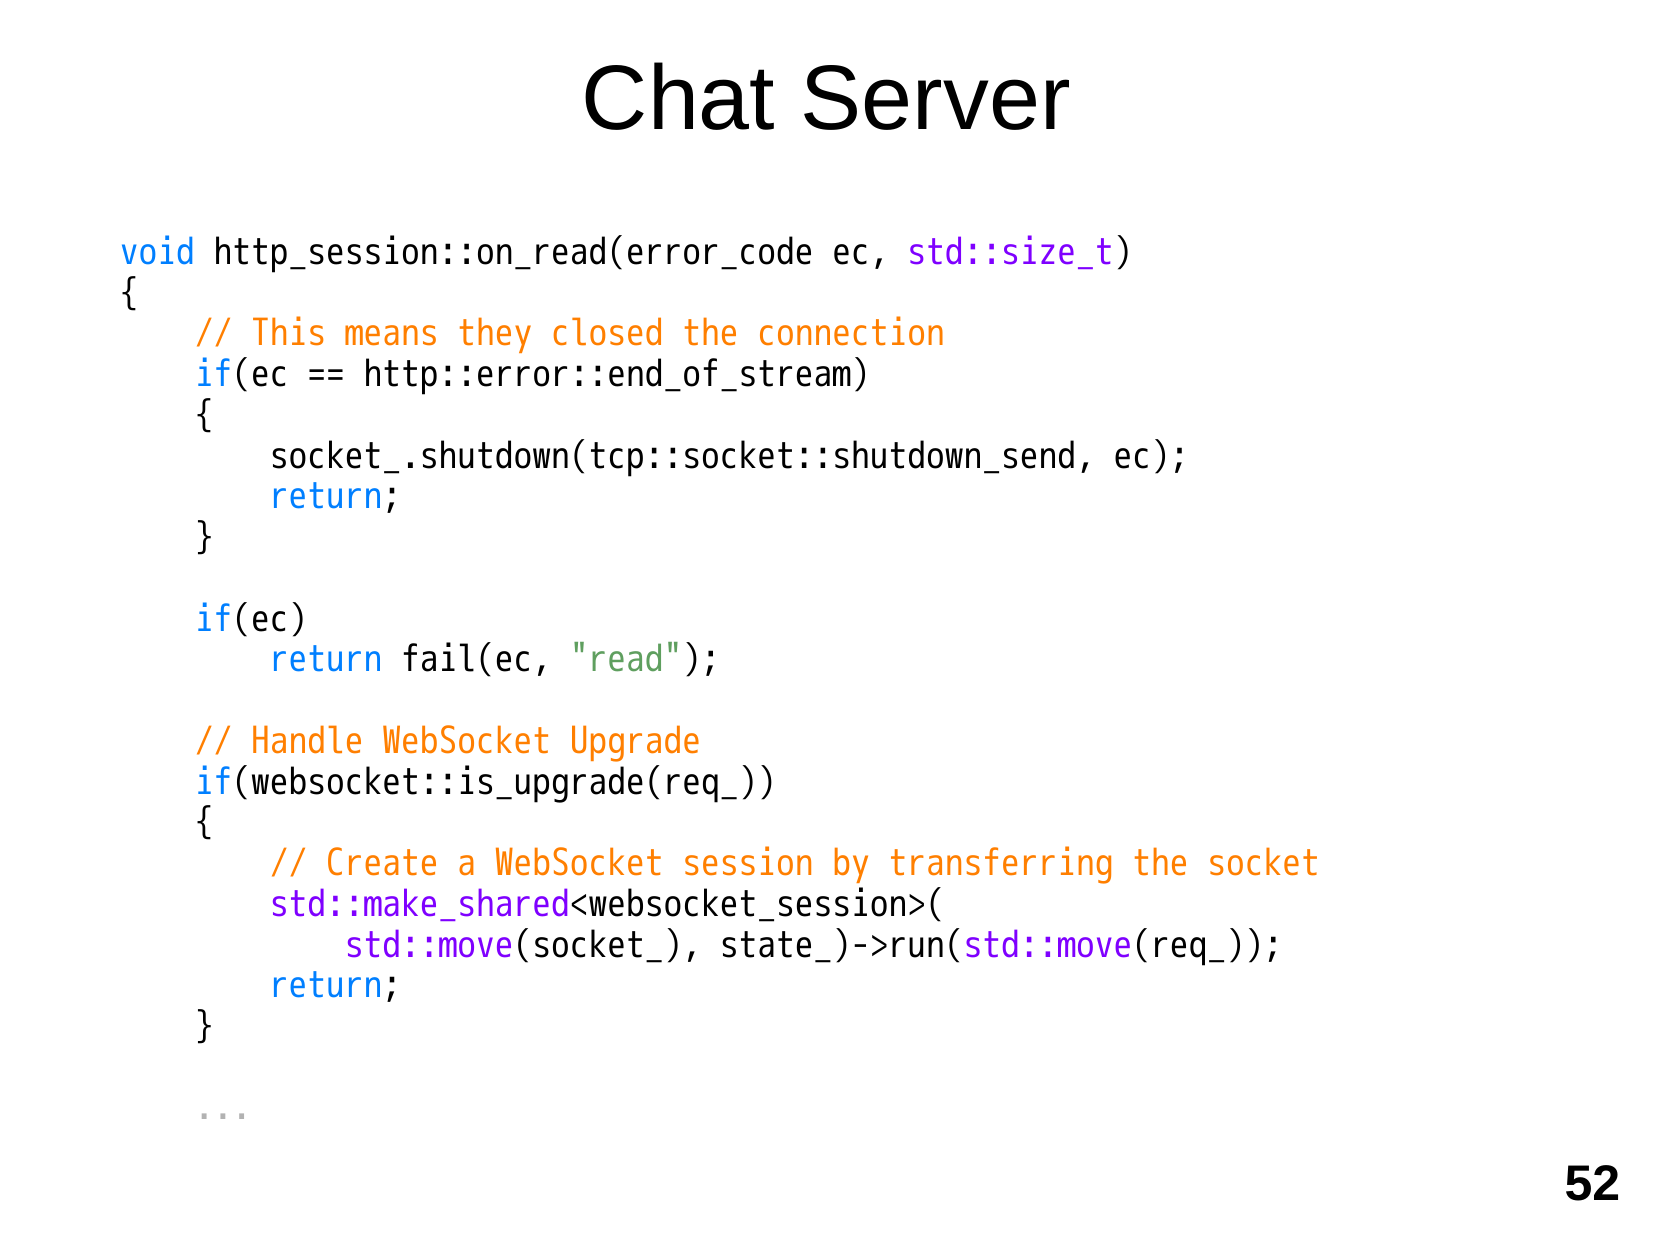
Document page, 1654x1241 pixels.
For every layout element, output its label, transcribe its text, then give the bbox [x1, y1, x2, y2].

text_box void http_session::on_read(error_code ec, std::size_t) { // This means they closed the connection if(ec == http::error::end_of_stream) { socket_.shutdown(tcp::socket::shutdown_send, ec); return; } if(ec) return fail(ec, "read"); // Handle WebSocket Upgrade if(websocket::is_upgrade(req_)) { // Create a WebSocket session by transferring the socket std::make_shared<websocket_session>( std::move(socket_), state_)->run(std::move(req_)); return; } ... [104, 225, 1575, 1132]
title Chat Server [82, 15, 1571, 181]
